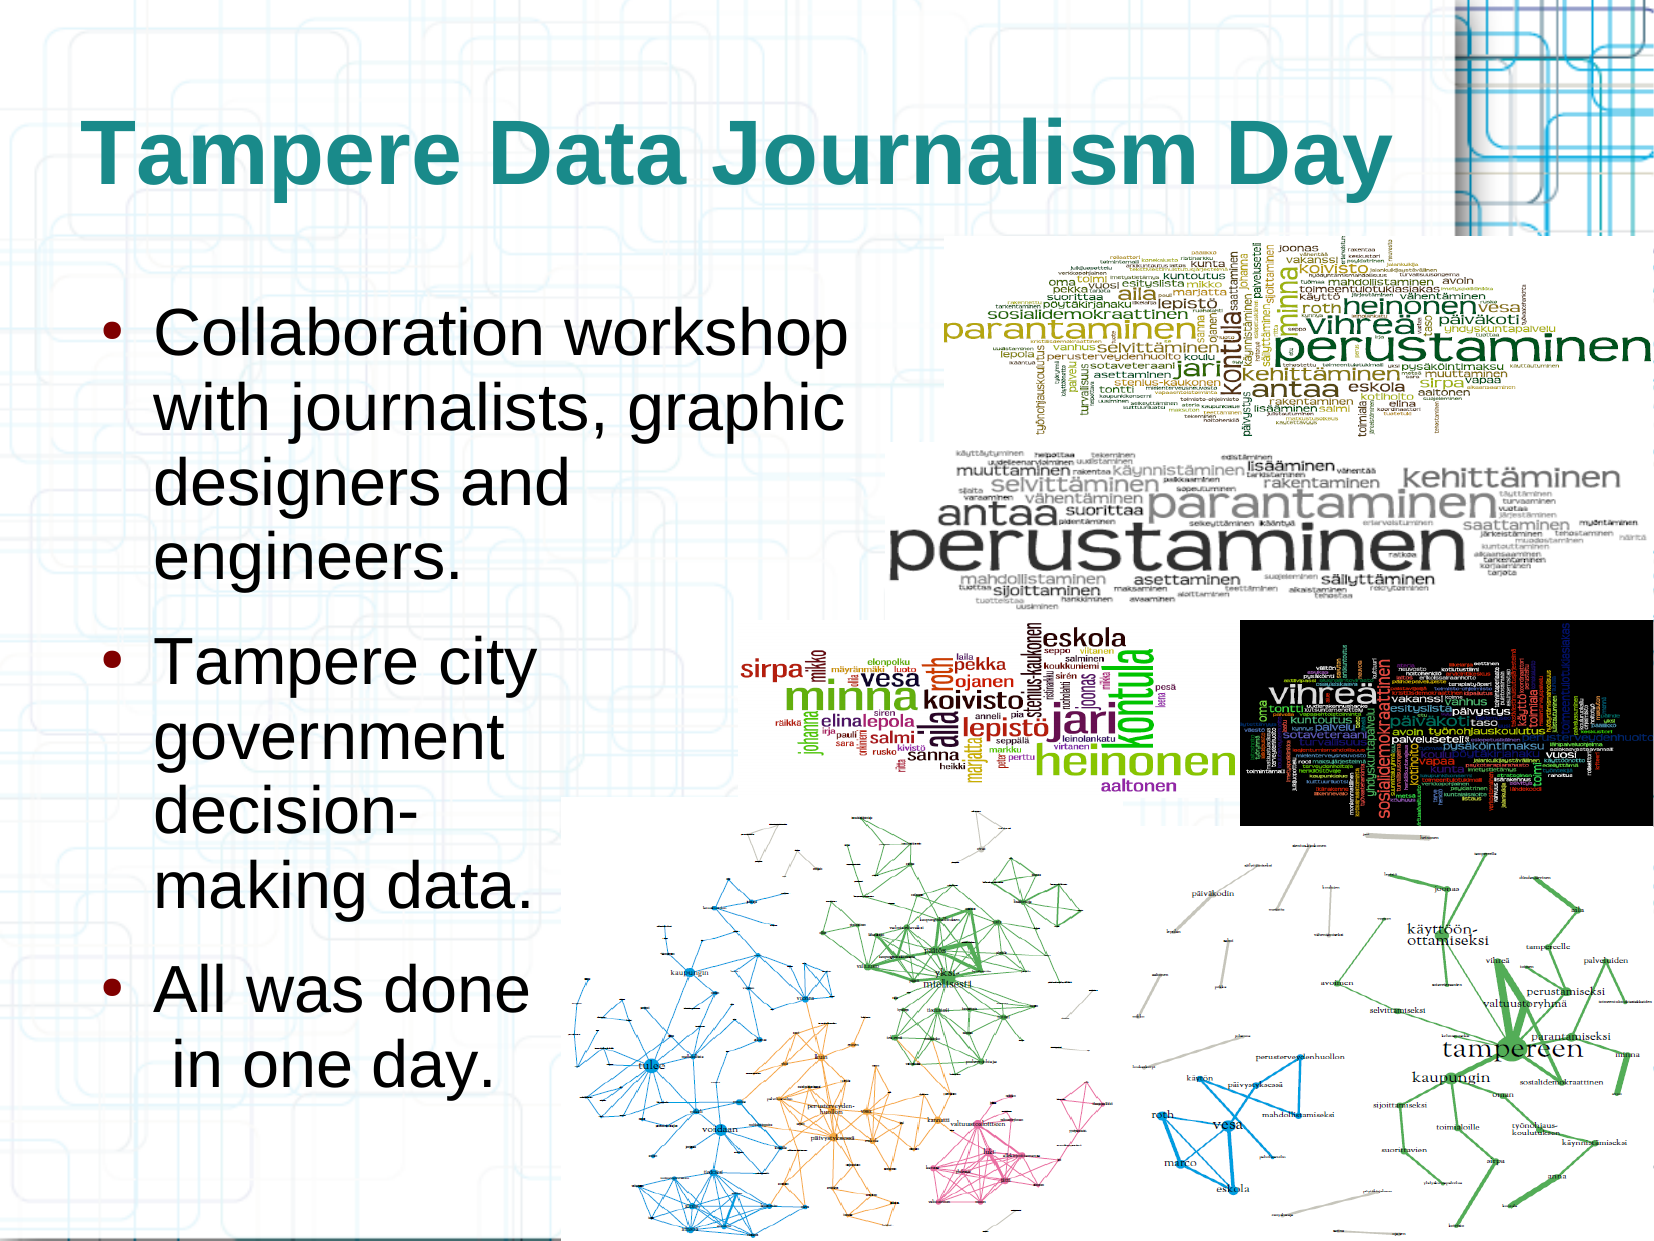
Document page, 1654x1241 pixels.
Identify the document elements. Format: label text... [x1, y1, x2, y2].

title Tampere Data Journalism Day [59, 49, 1418, 257]
picture [0, 0, 1654, 1241]
list Collaboration workshop with journalists, graphic designers and engineers. Tampere city government decision- making data. All was done in one day. [82, 295, 886, 1182]
